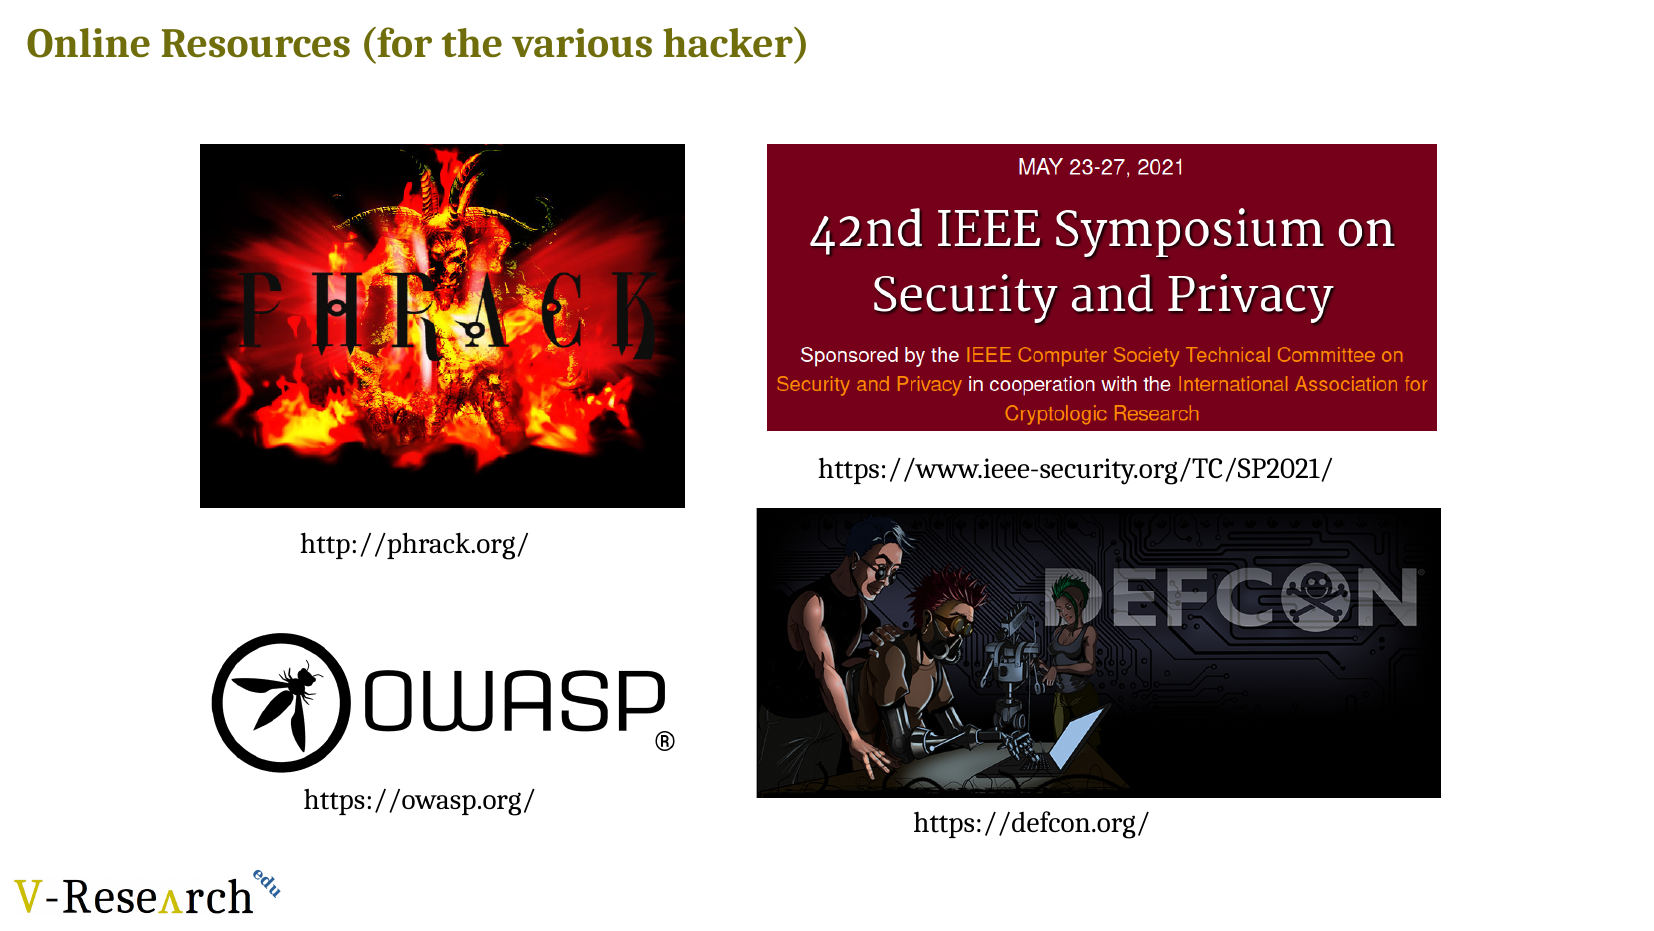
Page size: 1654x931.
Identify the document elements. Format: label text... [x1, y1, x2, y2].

text_box http://phrack.org/ [285, 519, 650, 569]
text_box https://owasp.org/ [288, 775, 615, 833]
picture [767, 144, 1437, 431]
text_box Online Resources (for the various hacker) [11, 12, 1193, 77]
picture [187, 613, 697, 792]
picture [756, 508, 1441, 798]
picture [200, 144, 685, 508]
text_box https://defcon.org/ [898, 799, 1229, 857]
text_box edu [222, 847, 333, 931]
text_box https://www.ieee-security.org/TC/SP2021/ [803, 445, 1394, 502]
picture [11, 876, 255, 916]
